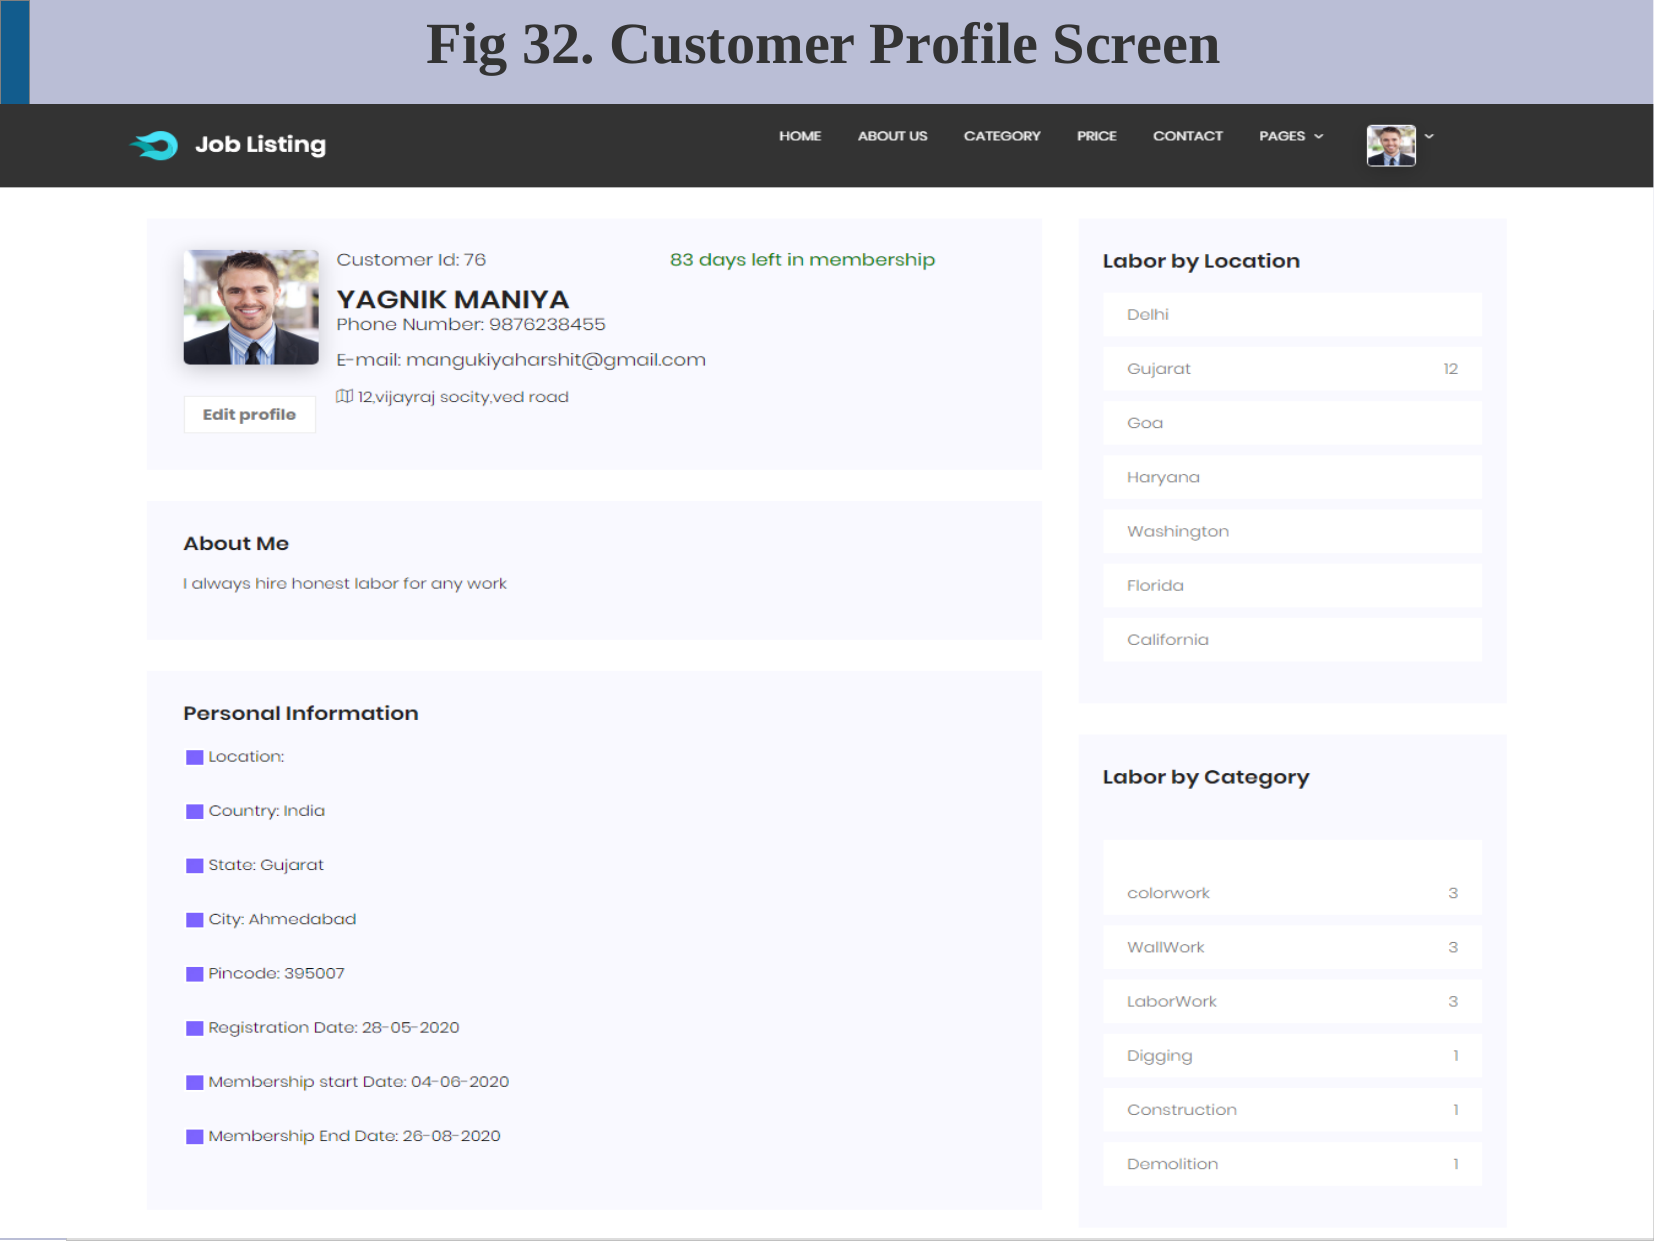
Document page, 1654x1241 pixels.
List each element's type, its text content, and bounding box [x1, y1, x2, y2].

picture [0, 104, 1654, 1238]
title Fig 32. Customer Profile Screen [117, 0, 1531, 104]
